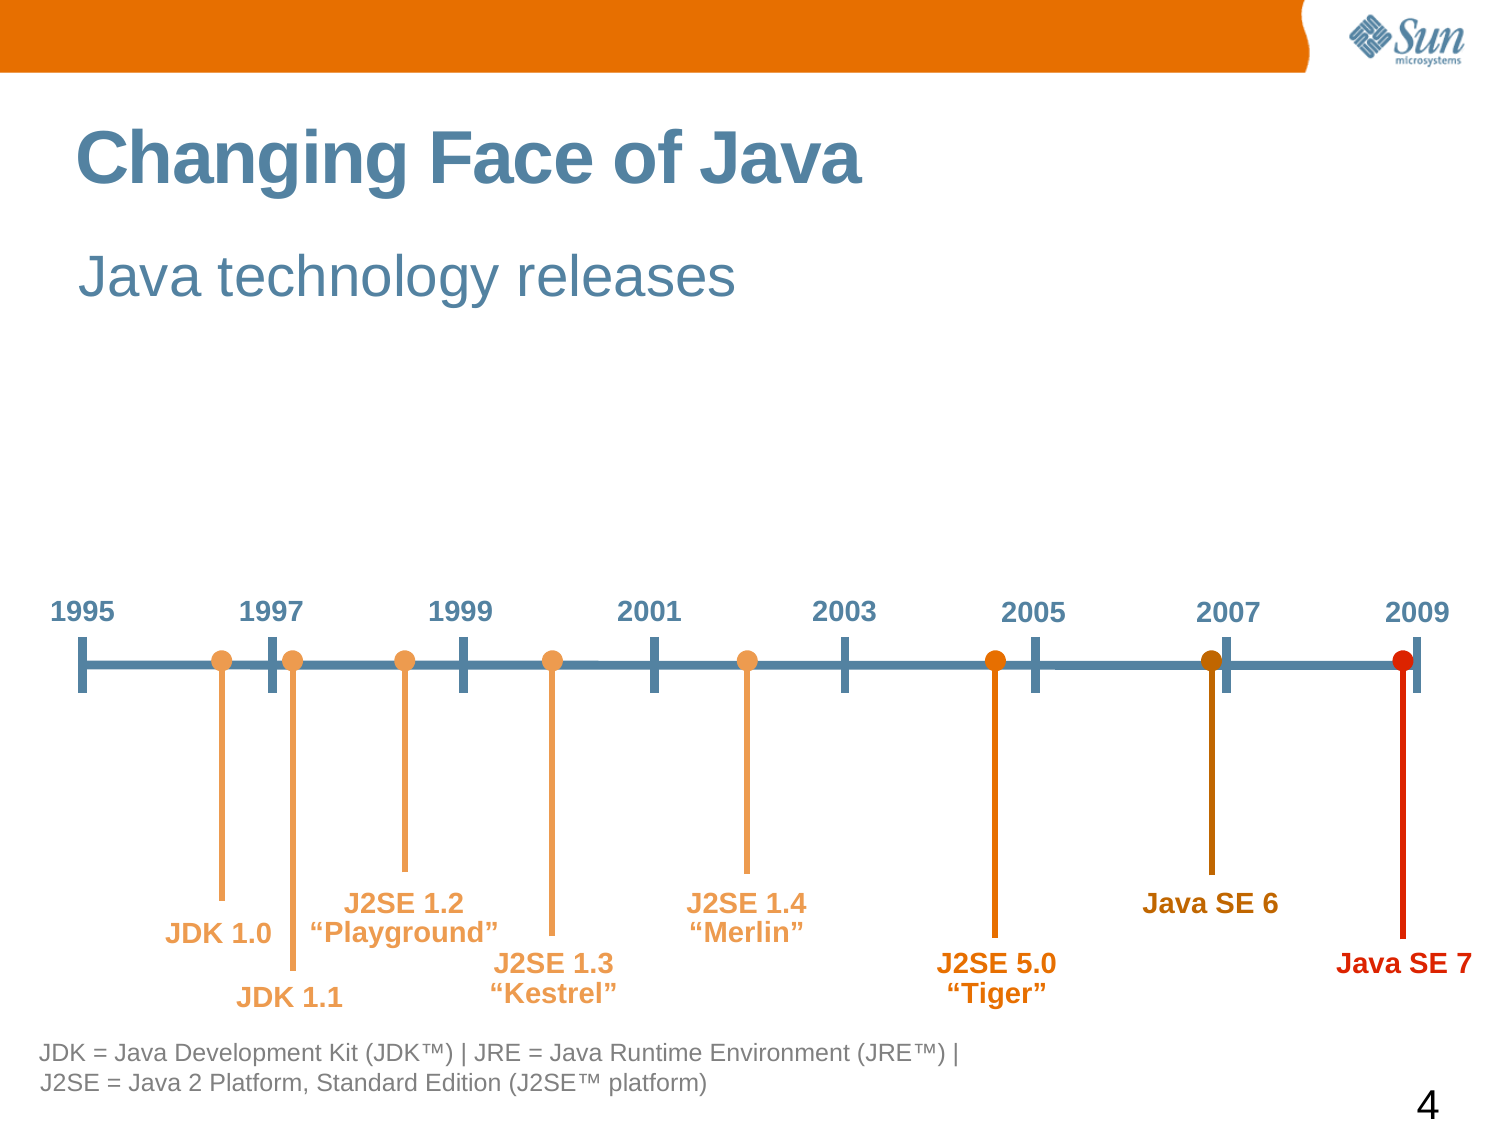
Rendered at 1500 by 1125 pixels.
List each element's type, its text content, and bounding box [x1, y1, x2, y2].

text_box 2007 [1194, 593, 1263, 631]
text_box JDK 1.1 [235, 983, 344, 1018]
text_box 2005 [999, 592, 1068, 631]
text_box Java technology releases [70, 231, 1346, 320]
text_box J2SE 1.4 “Merlin” [649, 889, 845, 954]
text_box Java SE 7 [1334, 950, 1475, 984]
text_box 2003 [810, 592, 879, 631]
text_box JDK 1.0 [165, 919, 273, 954]
text_box J2SE 1.2 “Playground” [306, 889, 502, 954]
title Changing Face of Java [75, 122, 1438, 228]
text_box 2001 [616, 592, 684, 631]
text_box 1997 [237, 592, 306, 631]
text_box 1999 [427, 592, 495, 631]
text_box JDK = Java Development Kit (JDK™) | JRE = Java Runtime Environment (JRE™) | J2SE = Java 2 Platform, Standard Edition (J2SE™ platform) [31, 1026, 1385, 1104]
text_box 2009 [1383, 593, 1452, 631]
text_box J2SE 5.0 “Tiger” [927, 950, 1067, 1018]
text_box Java SE 6 [1113, 889, 1309, 924]
picture [0, 0, 1500, 75]
text_box 1995 [48, 592, 117, 631]
text_box J2SE 1.3 “Kestrel” [484, 950, 624, 1018]
